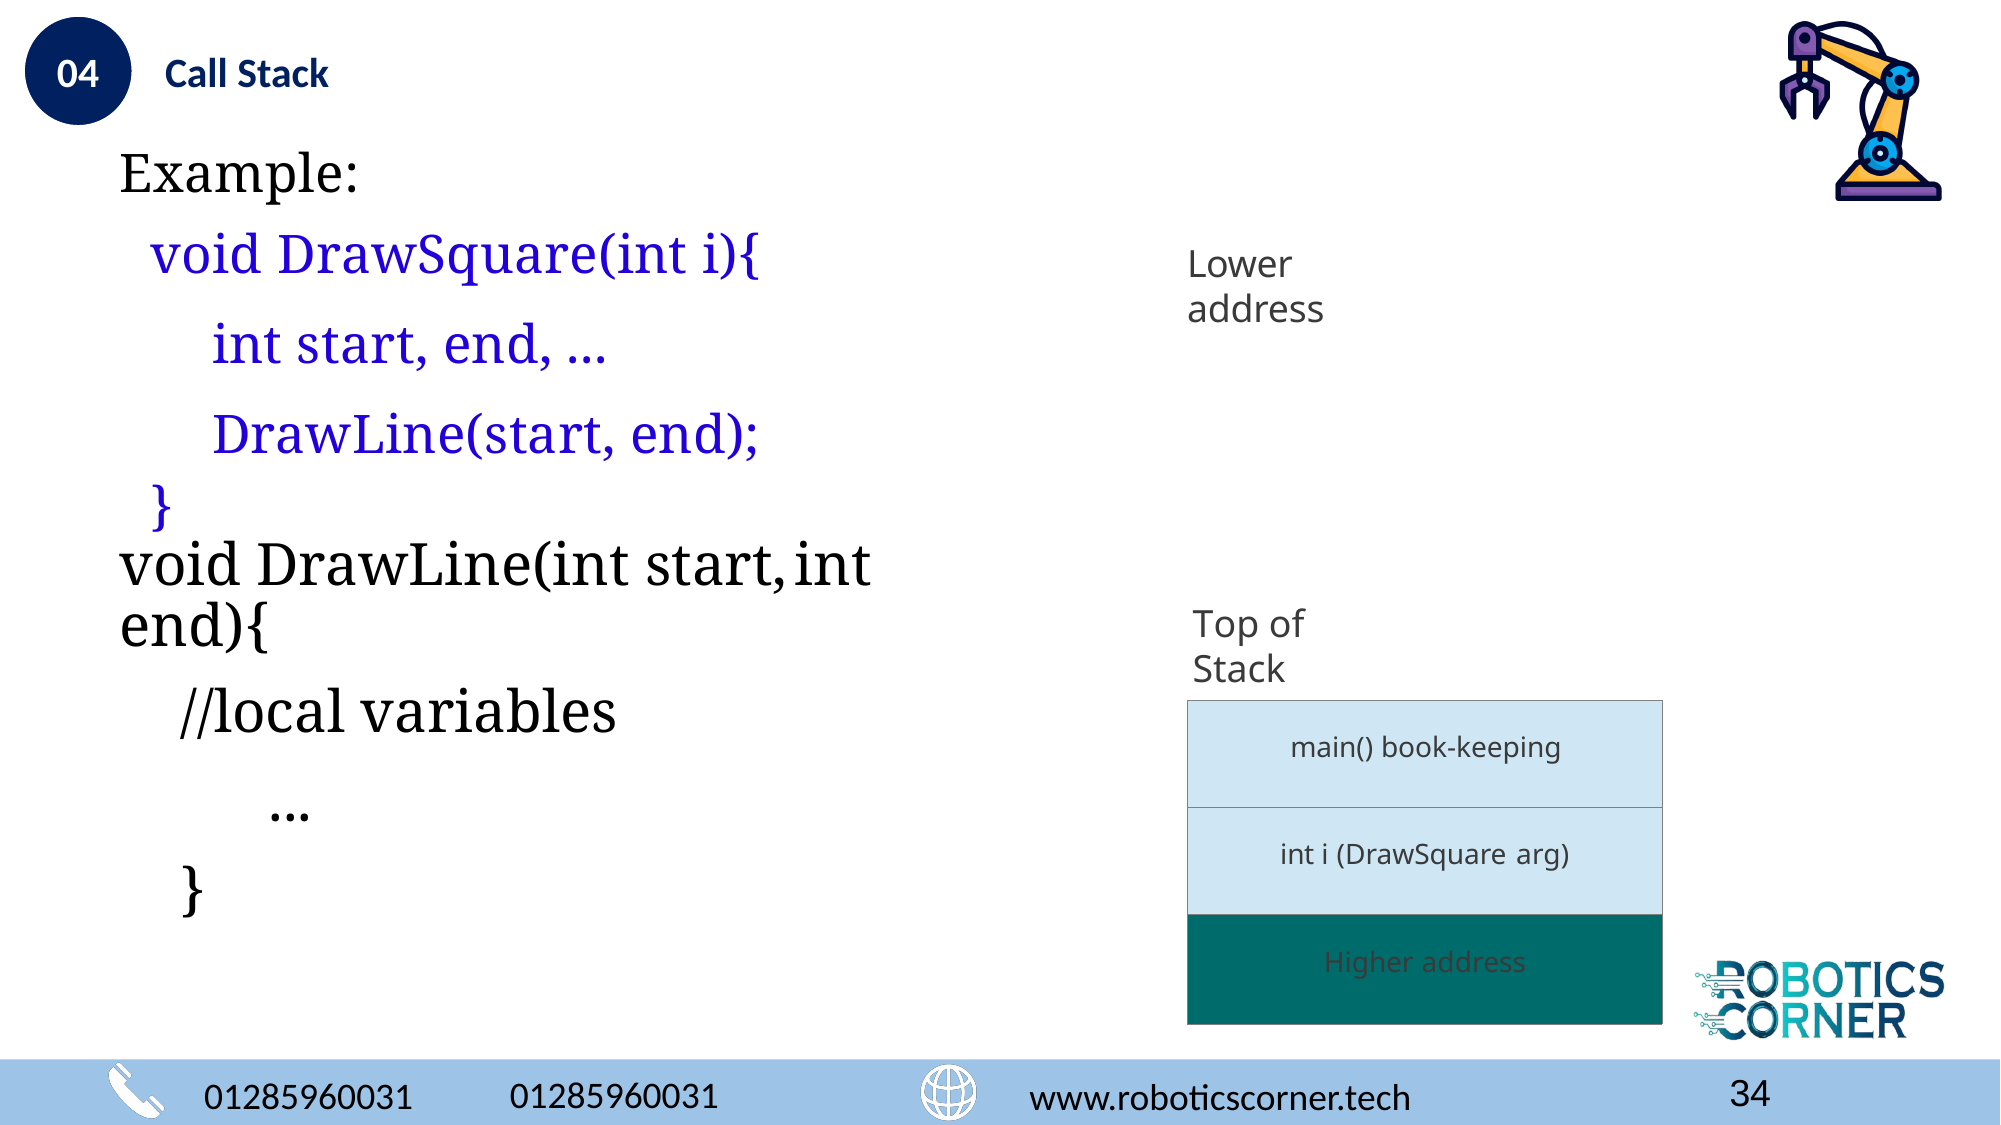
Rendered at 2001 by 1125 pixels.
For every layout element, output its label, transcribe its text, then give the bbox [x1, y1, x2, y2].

text_box <number> [1714, 1065, 1916, 1125]
table_header main() book-keeping [1188, 701, 1662, 807]
table_cell Higher address [1188, 915, 1662, 1024]
text_box Top of Stack [1190, 597, 1396, 691]
picture [103, 1057, 170, 1124]
text_box 04 [22, 14, 134, 128]
picture [1771, 21, 1950, 201]
table_cell int i (DrawSquare arg) [1188, 808, 1662, 914]
picture [1680, 859, 1953, 1125]
text_box Call Stack [150, 38, 622, 103]
text_box Example: void DrawSquare(int i){ int start, end, ... DrawLine(start, end); } void DrawLine(int start, int end){ //local variables ... } [117, 120, 1170, 922]
picture [915, 1059, 981, 1125]
text_box Lower address [1184, 237, 1433, 331]
